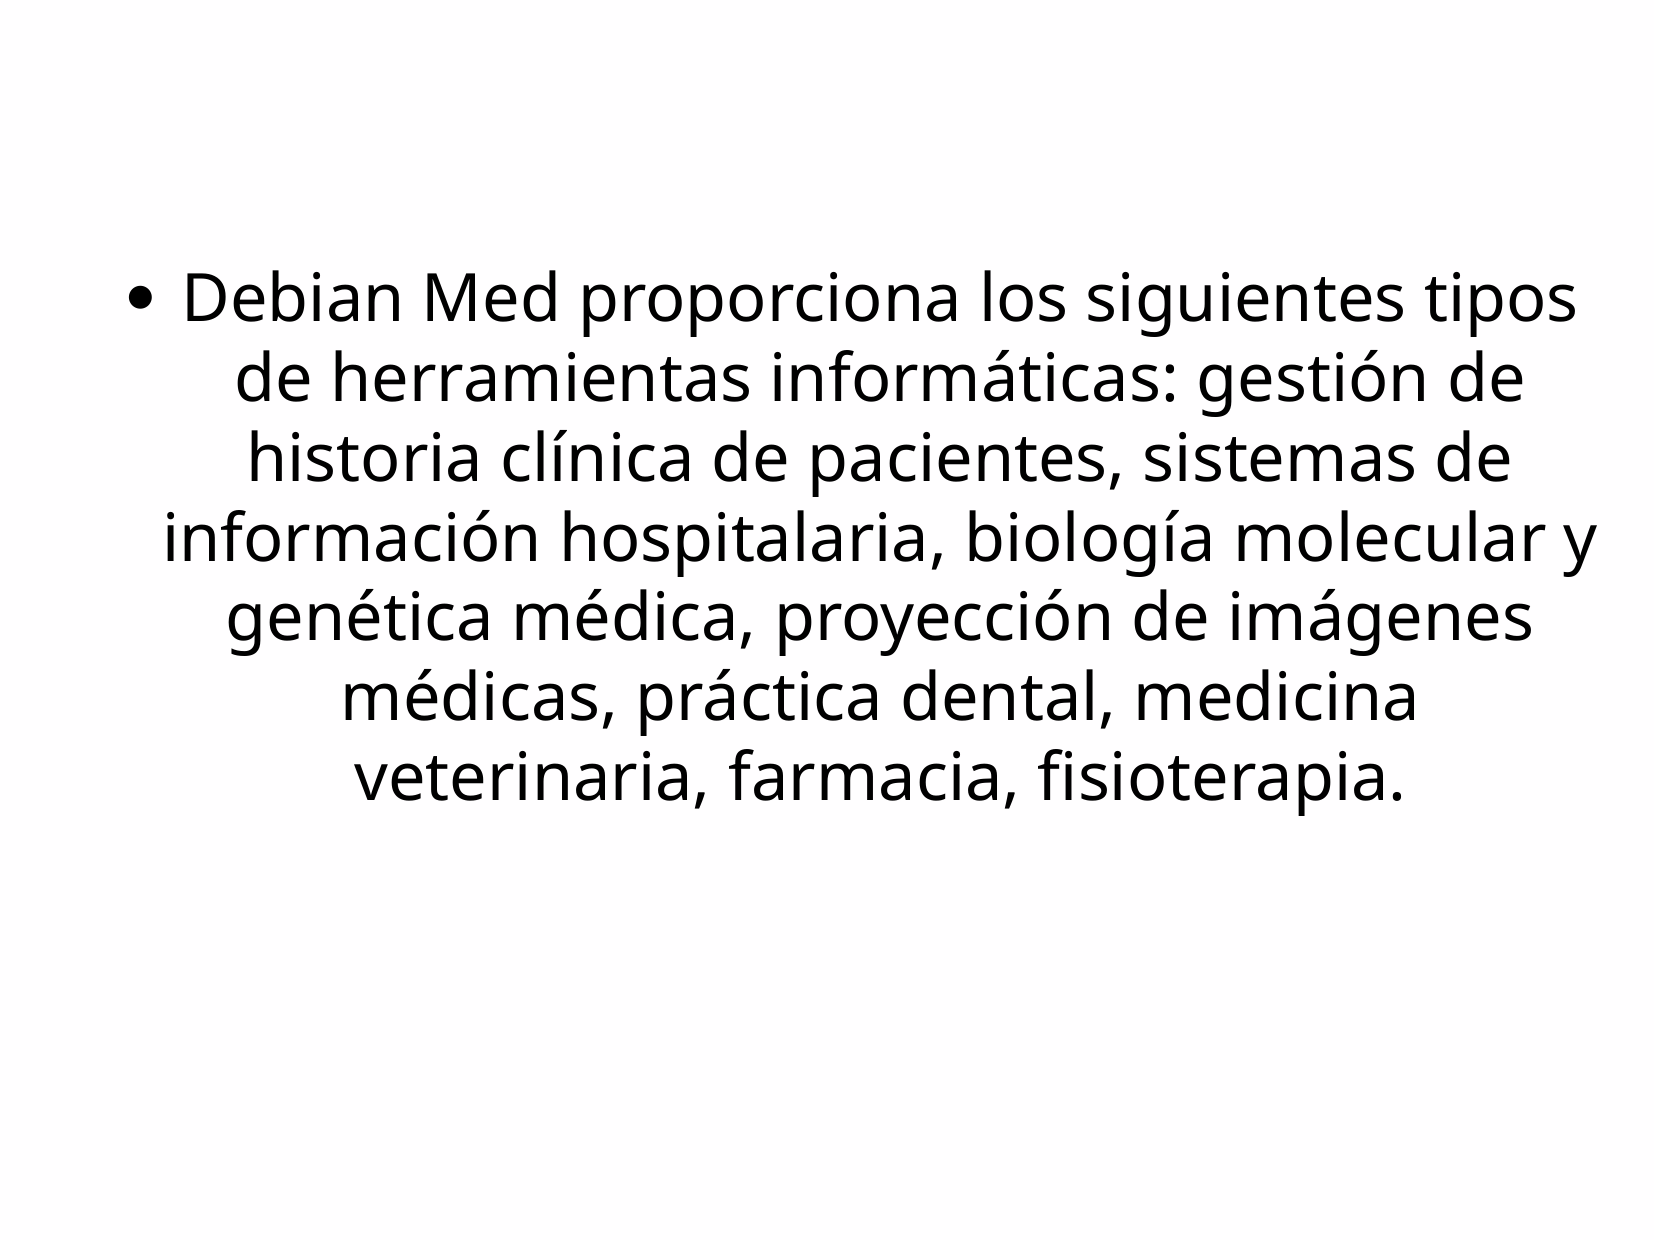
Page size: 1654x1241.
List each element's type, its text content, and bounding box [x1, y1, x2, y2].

list Debian Med proporciona los siguientes tipos de herramientas informáticas: gestión de historia clínica de pacientes, sistemas de información hospitalaria, biología molecular y genética médica, proyección de imágenes médicas, práctica dental, medicina veterinaria, farmacia, fisioterapia. [82, 59, 1624, 1010]
